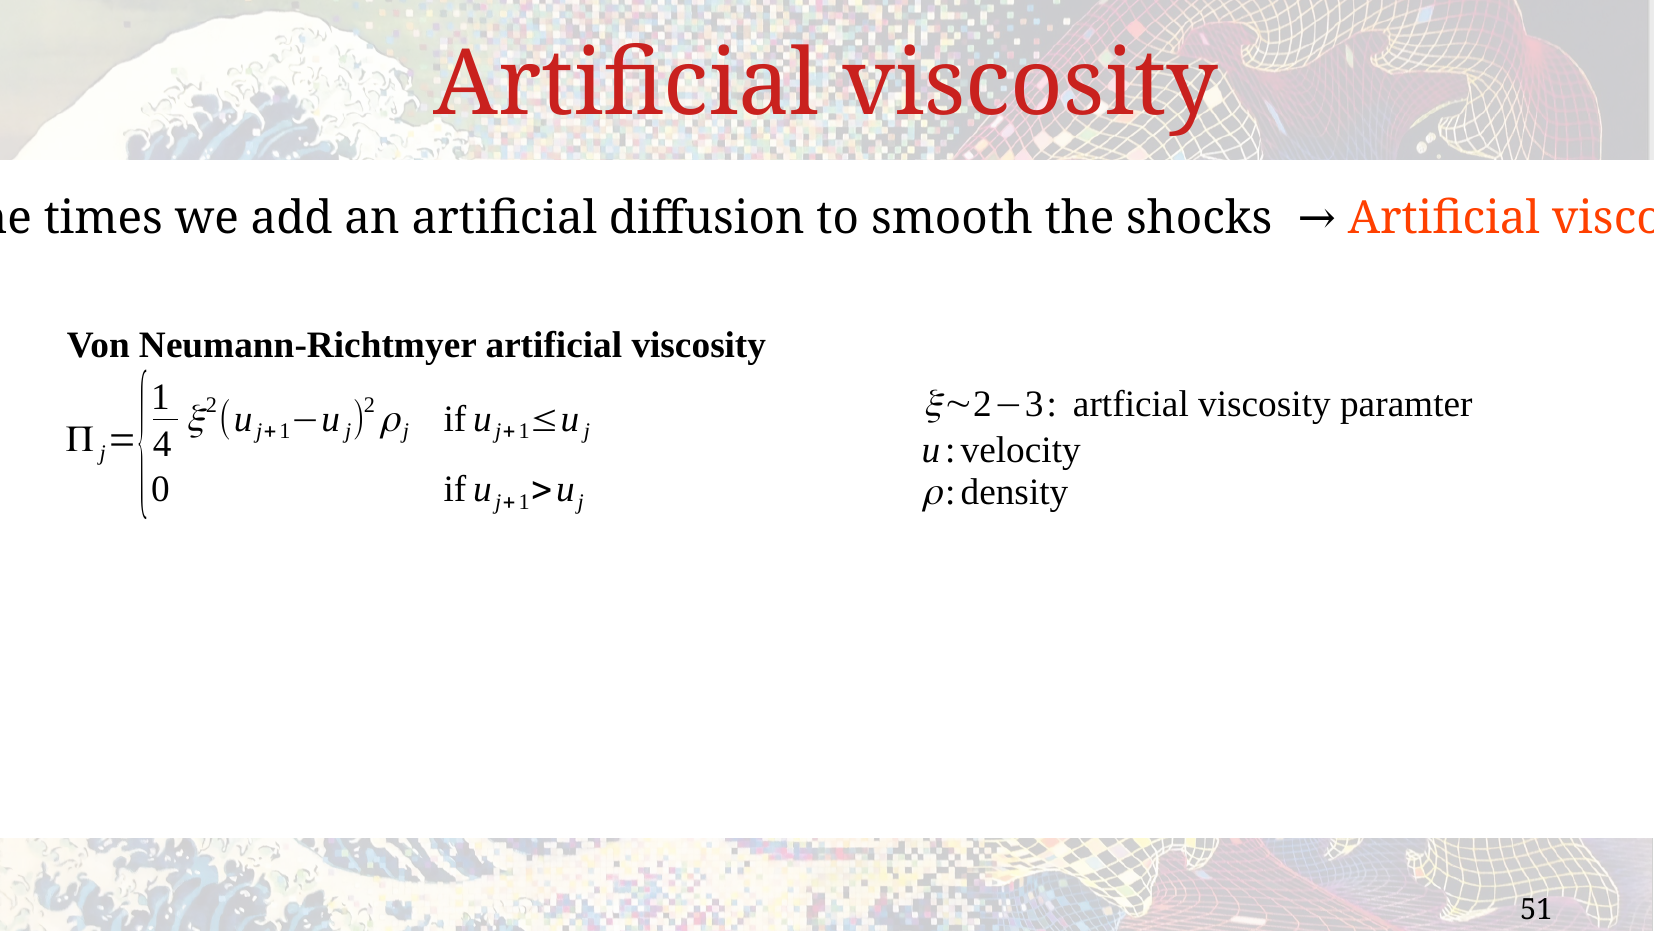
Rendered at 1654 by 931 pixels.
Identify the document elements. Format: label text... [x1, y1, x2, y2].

chart [59, 342, 779, 522]
title Artificial viscosity [0, 33, 1654, 126]
chart [915, 383, 1484, 515]
text_box Some times we add an artificial diffusion to smooth the shocks → Artificial viscosity [51, 177, 1602, 342]
